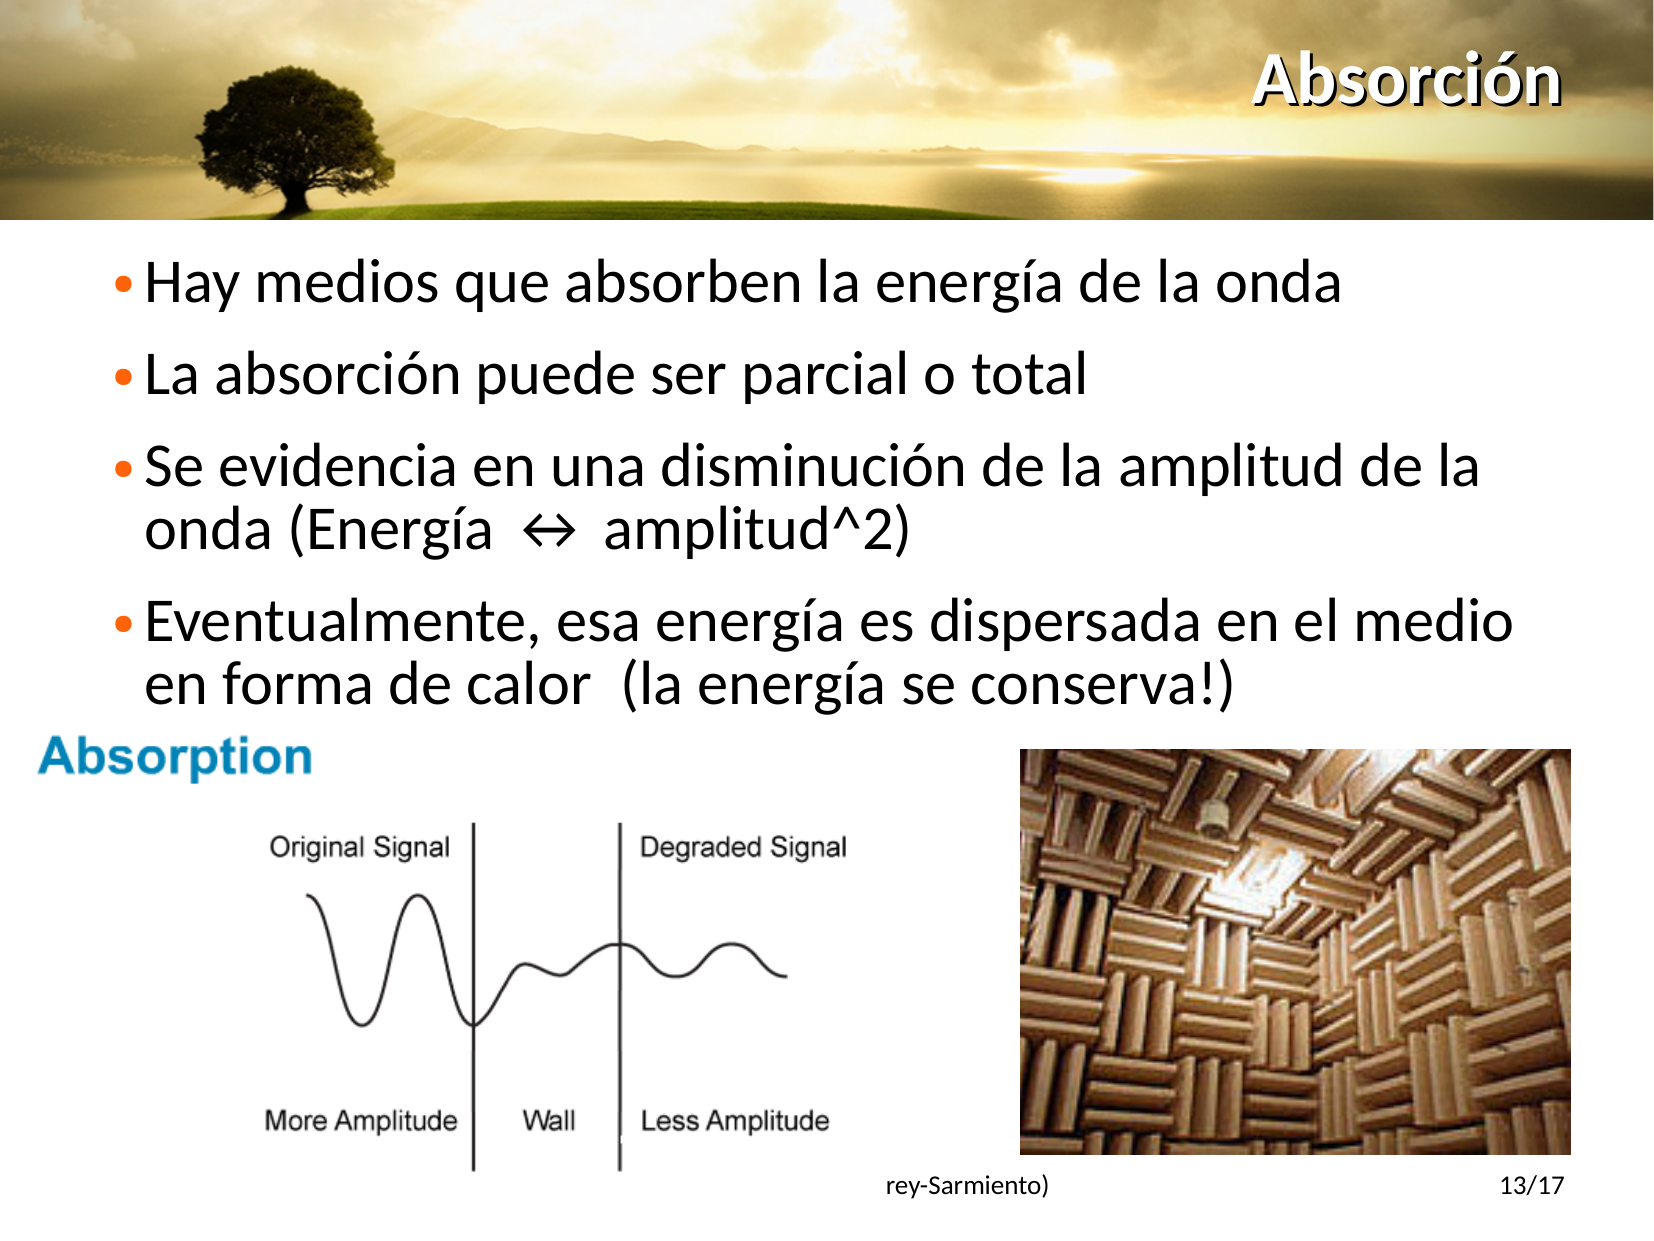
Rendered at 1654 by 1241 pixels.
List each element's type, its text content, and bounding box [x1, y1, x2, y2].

list Hay medios que absorben la energía de la onda La absorción puede ser parcial o total Se evidencia en una disminución de la amplitud de la onda (Energía ↔ amplitud^2) Eventualmente, esa energía es dispersada en el medio en forma de calor (la energía se conserva!) [82, 255, 1571, 1156]
picture [0, 0, 1654, 220]
picture [1020, 749, 1571, 1156]
picture [30, 723, 886, 1201]
title Absorción [75, 19, 1564, 151]
